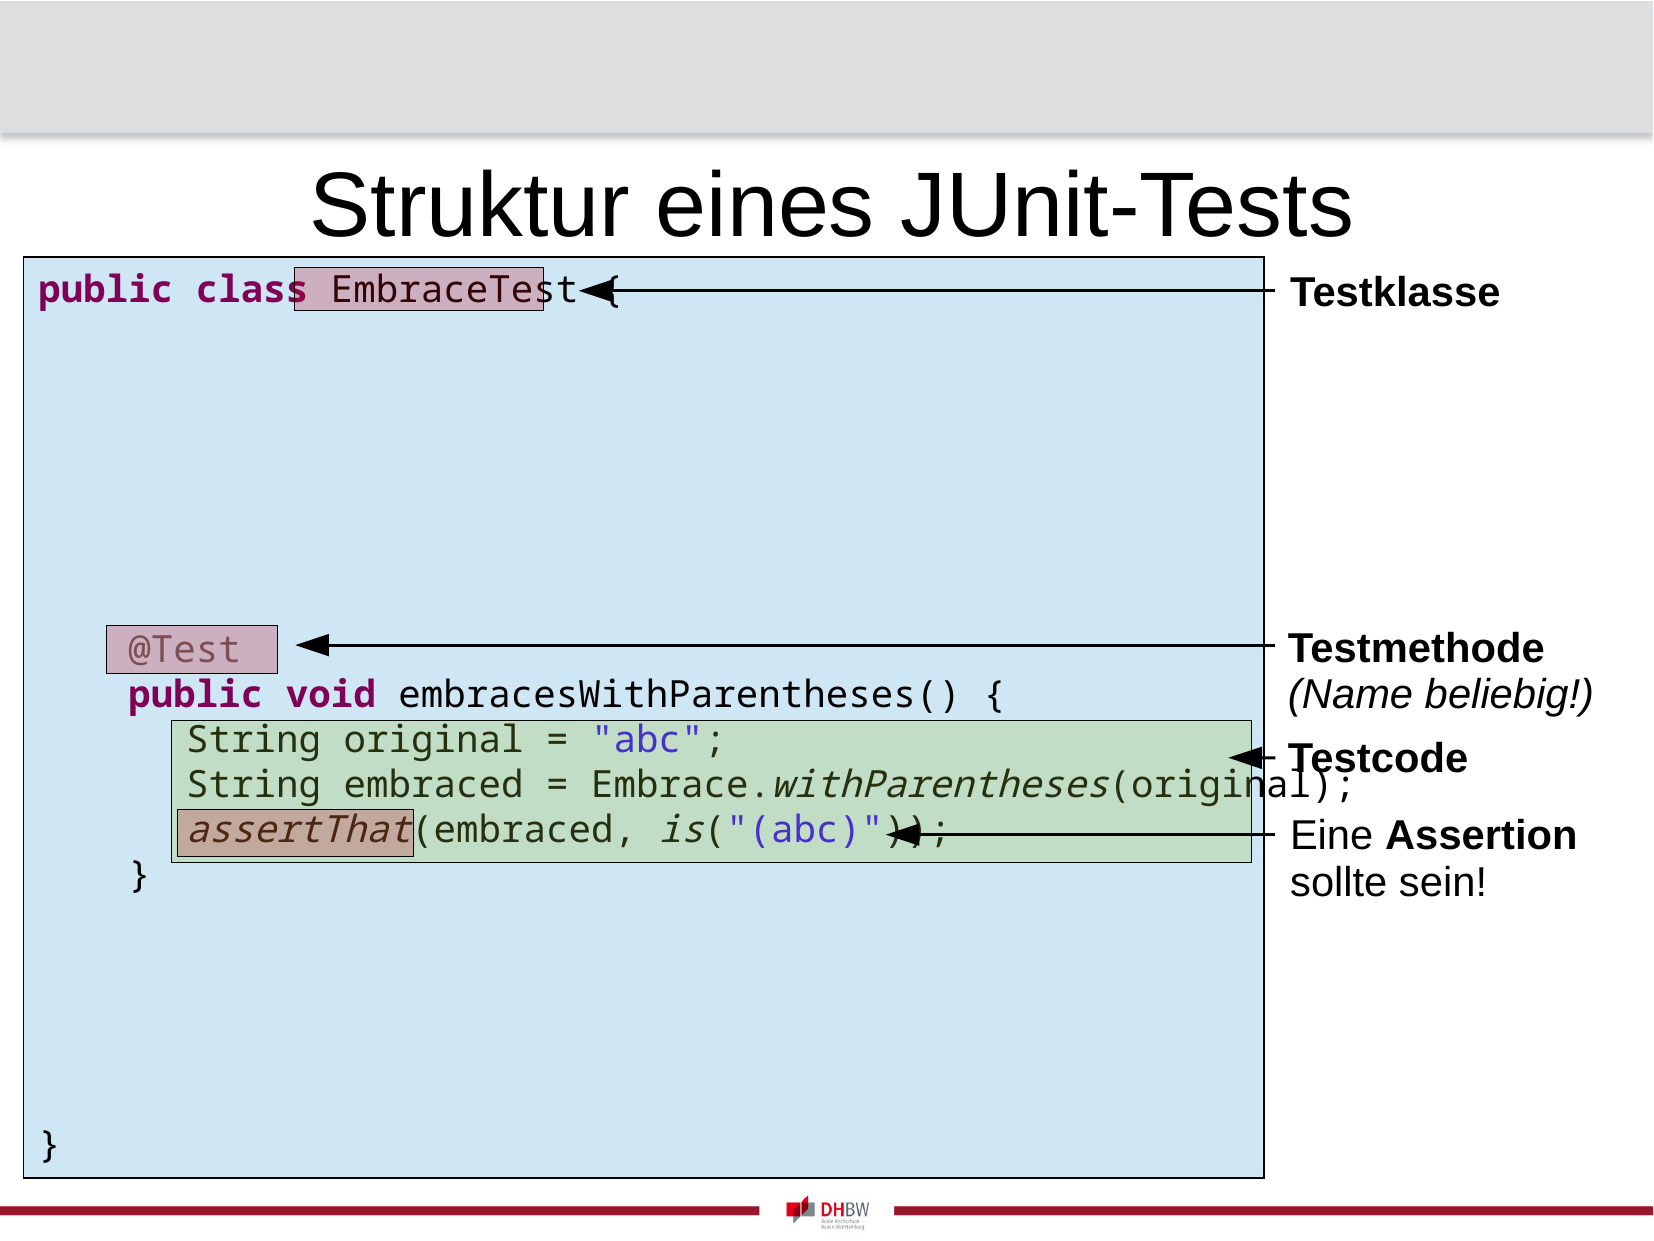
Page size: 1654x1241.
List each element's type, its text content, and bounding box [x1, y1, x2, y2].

text_box [294, 267, 544, 311]
text_box [171, 720, 1252, 863]
text_box Eine Assertion sollte sein! [1275, 804, 1654, 914]
text_box Testklasse [1275, 261, 1516, 324]
title Struktur eines JUnit-Tests [23, 51, 1642, 257]
text_box public class EmbraceTest { @Test public void embracesWithParentheses() { String original = "abc"; String embraced = Embrace.withParentheses(original); assertThat(embraced, is("(abc)")); } } [23, 256, 1264, 1179]
picture [1272, 789, 1282, 795]
text_box Testmethode (Name beliebig!) [1273, 617, 1610, 726]
text_box [106, 625, 278, 674]
text_box Testcode [1273, 727, 1484, 791]
picture [0, 1, 1654, 1237]
